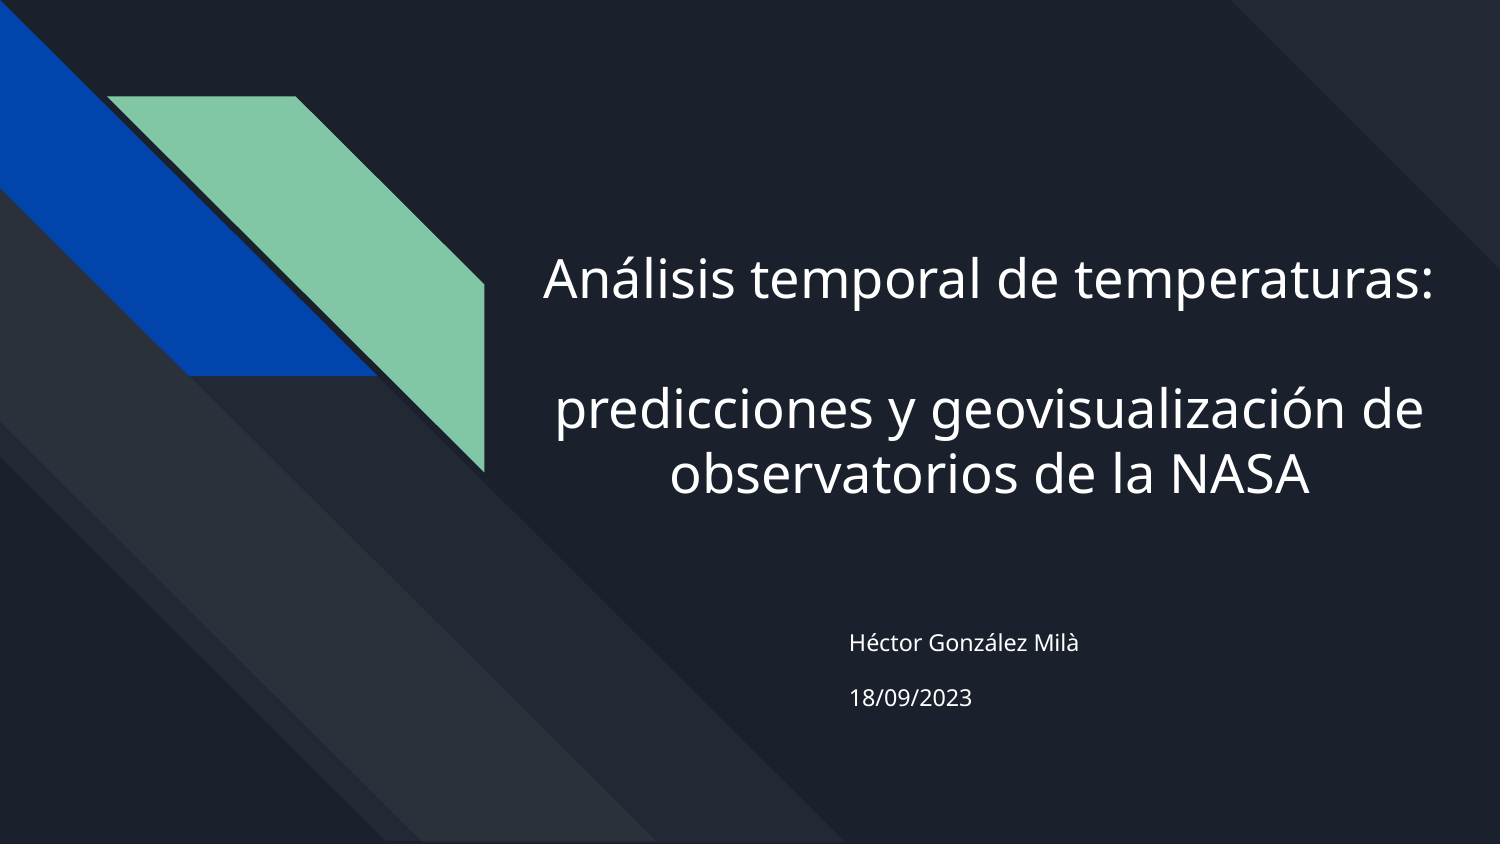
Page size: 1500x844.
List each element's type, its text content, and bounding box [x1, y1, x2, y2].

subtitle Héctor González Milà 18/09/2023 [833, 612, 1404, 727]
title Análisis temporal de temperaturas: predicciones y geovisualización de observatorios de la NASA [492, 229, 1488, 529]
